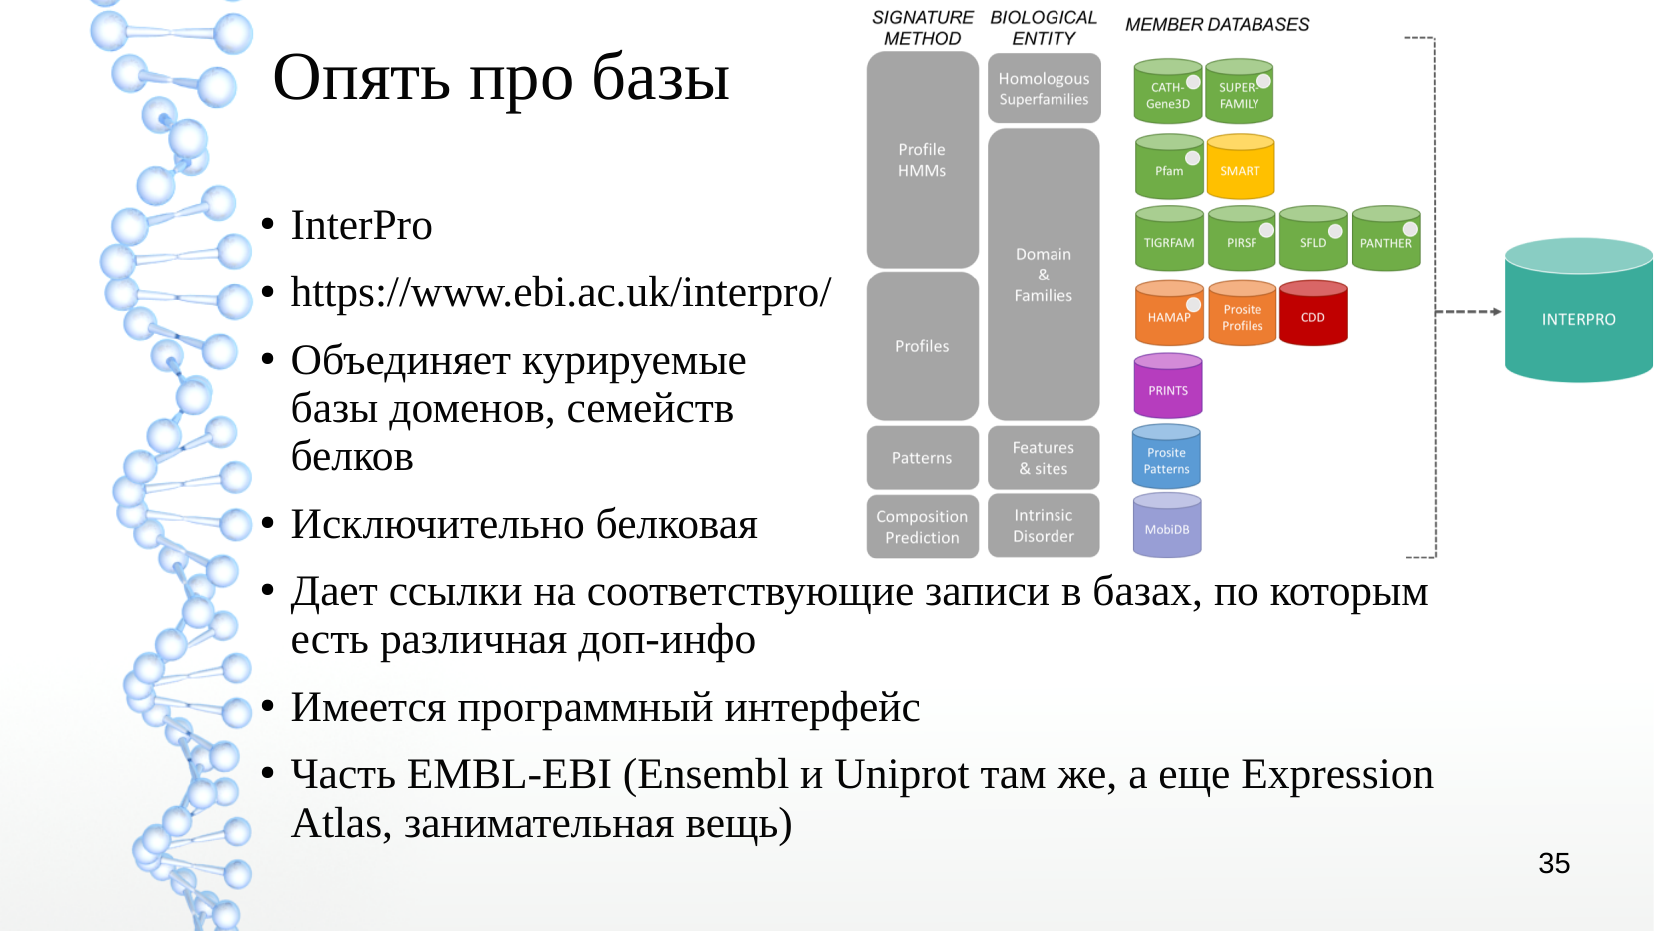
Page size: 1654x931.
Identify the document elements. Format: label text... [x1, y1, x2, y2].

picture [0, 0, 1654, 931]
title Опять про базы [0, 0, 858, 154]
list InterPro https://www.ebi.ac.uk/interpro/ Объединяет курируемые базы доменов, семейств белков Исключительно белковая Дает ссылки на соответствующие записи в базах, по которым есть различная доп-инфо Имеется программный интерфейс Часть EMBL-EBI (Ensembl и Uniprot там же, а еще Expression Atlas, занимательная вещь) [259, 200, 1465, 851]
